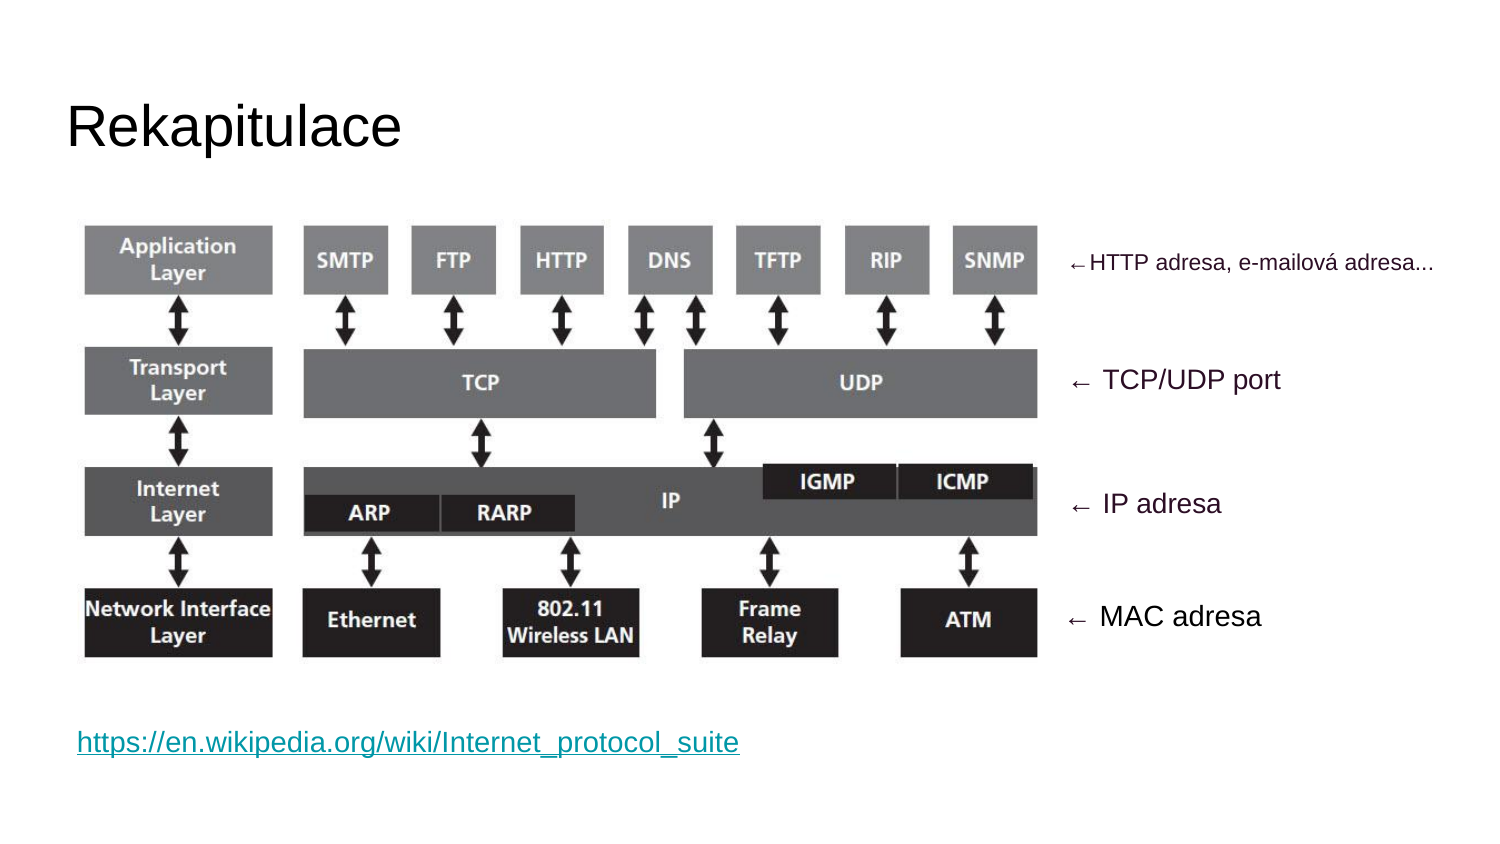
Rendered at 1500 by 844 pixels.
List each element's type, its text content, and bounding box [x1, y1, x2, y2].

text_box ← IP adresa [1052, 470, 1377, 540]
text_box ← MAC adresa [1048, 581, 1412, 652]
text_box ← TCP/UDP port [1052, 346, 1331, 416]
picture [77, 219, 1043, 664]
text_box ←HTTP adresa, e-mailová adresa... [1051, 232, 1481, 302]
title Rekapitulace [51, 72, 1449, 167]
text_box https://en.wikipedia.org/wiki/Internet_protocol_suite [61, 707, 1247, 778]
